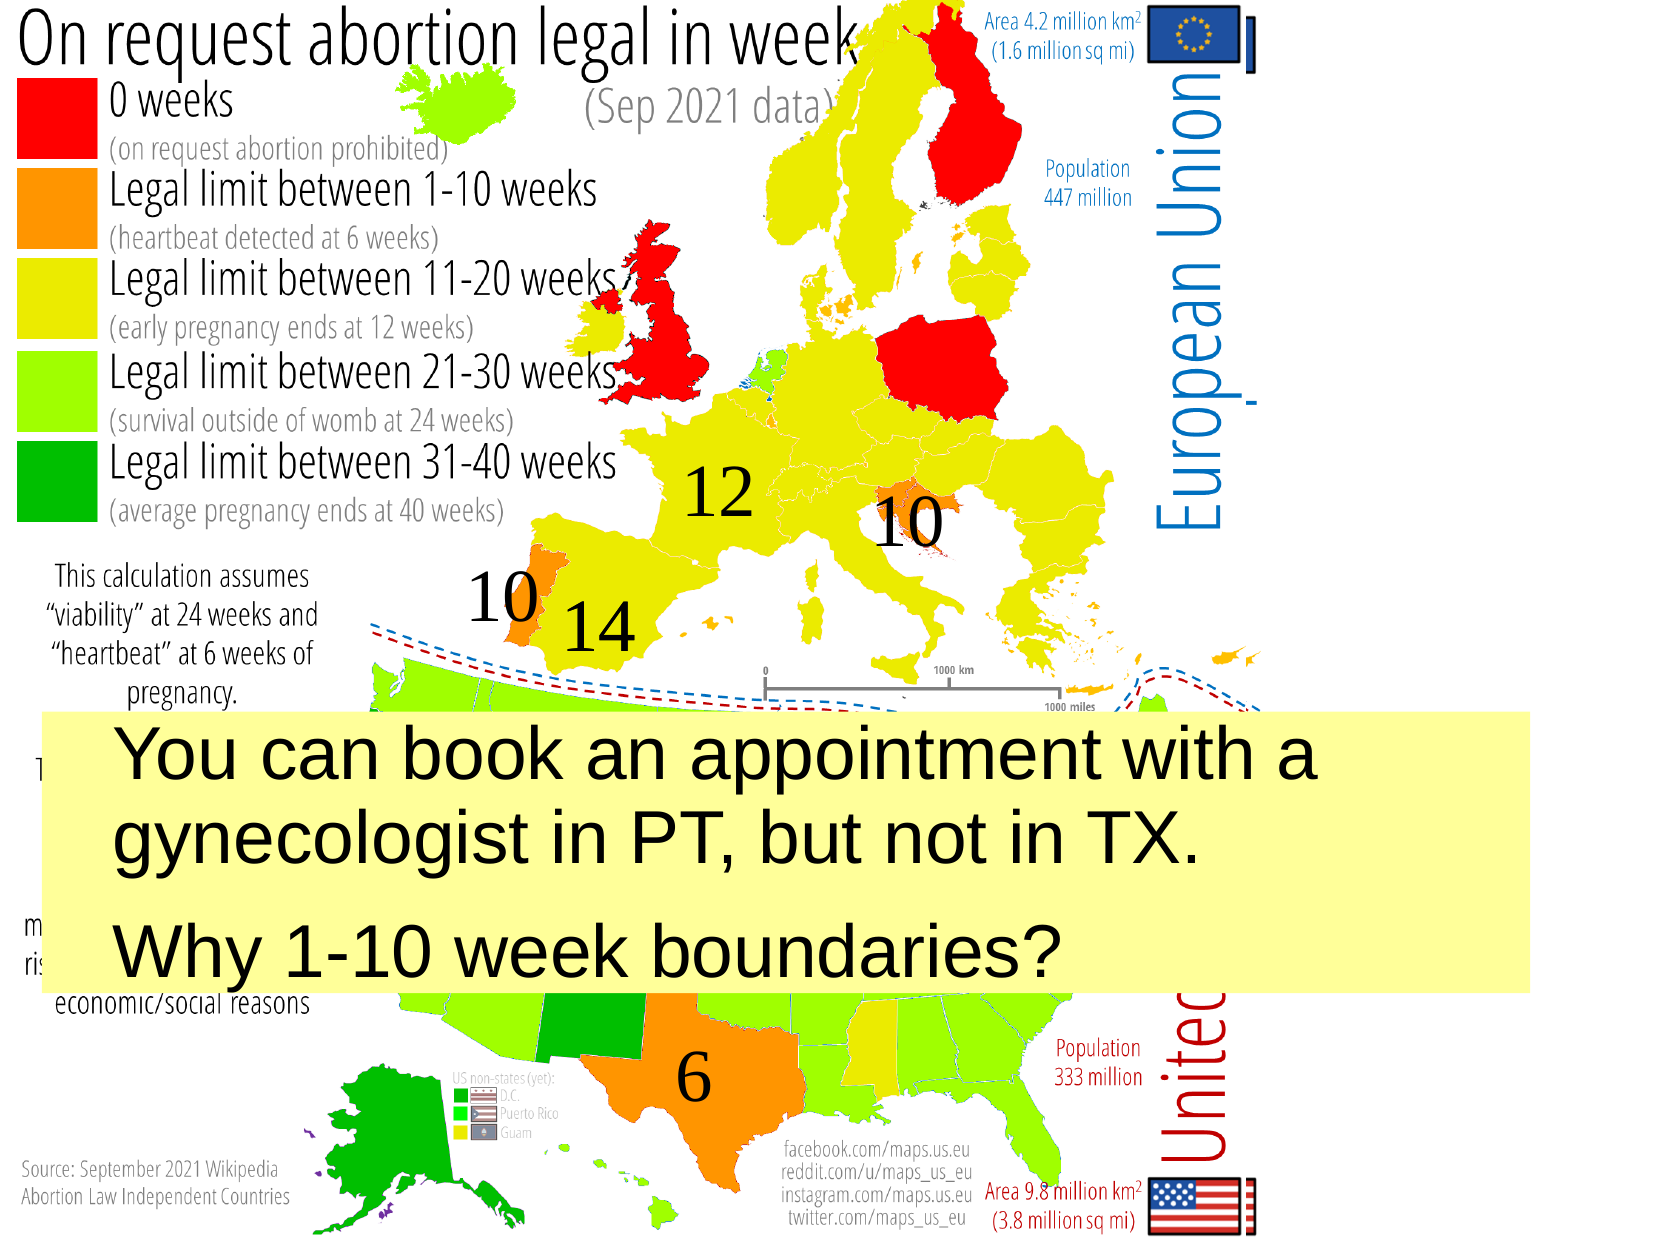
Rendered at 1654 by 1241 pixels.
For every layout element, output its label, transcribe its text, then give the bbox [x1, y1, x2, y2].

list You can book an appointment with a gynecologist in PT, but not in TX. Why 1-10 week boundaries? [41, 711, 1531, 967]
text_box 6 [675, 1034, 759, 1118]
picture [4, 0, 1261, 1241]
text_box 10 [465, 555, 549, 639]
text_box 14 [561, 584, 646, 668]
text_box 10 [870, 480, 954, 564]
text_box 12 [681, 450, 766, 534]
